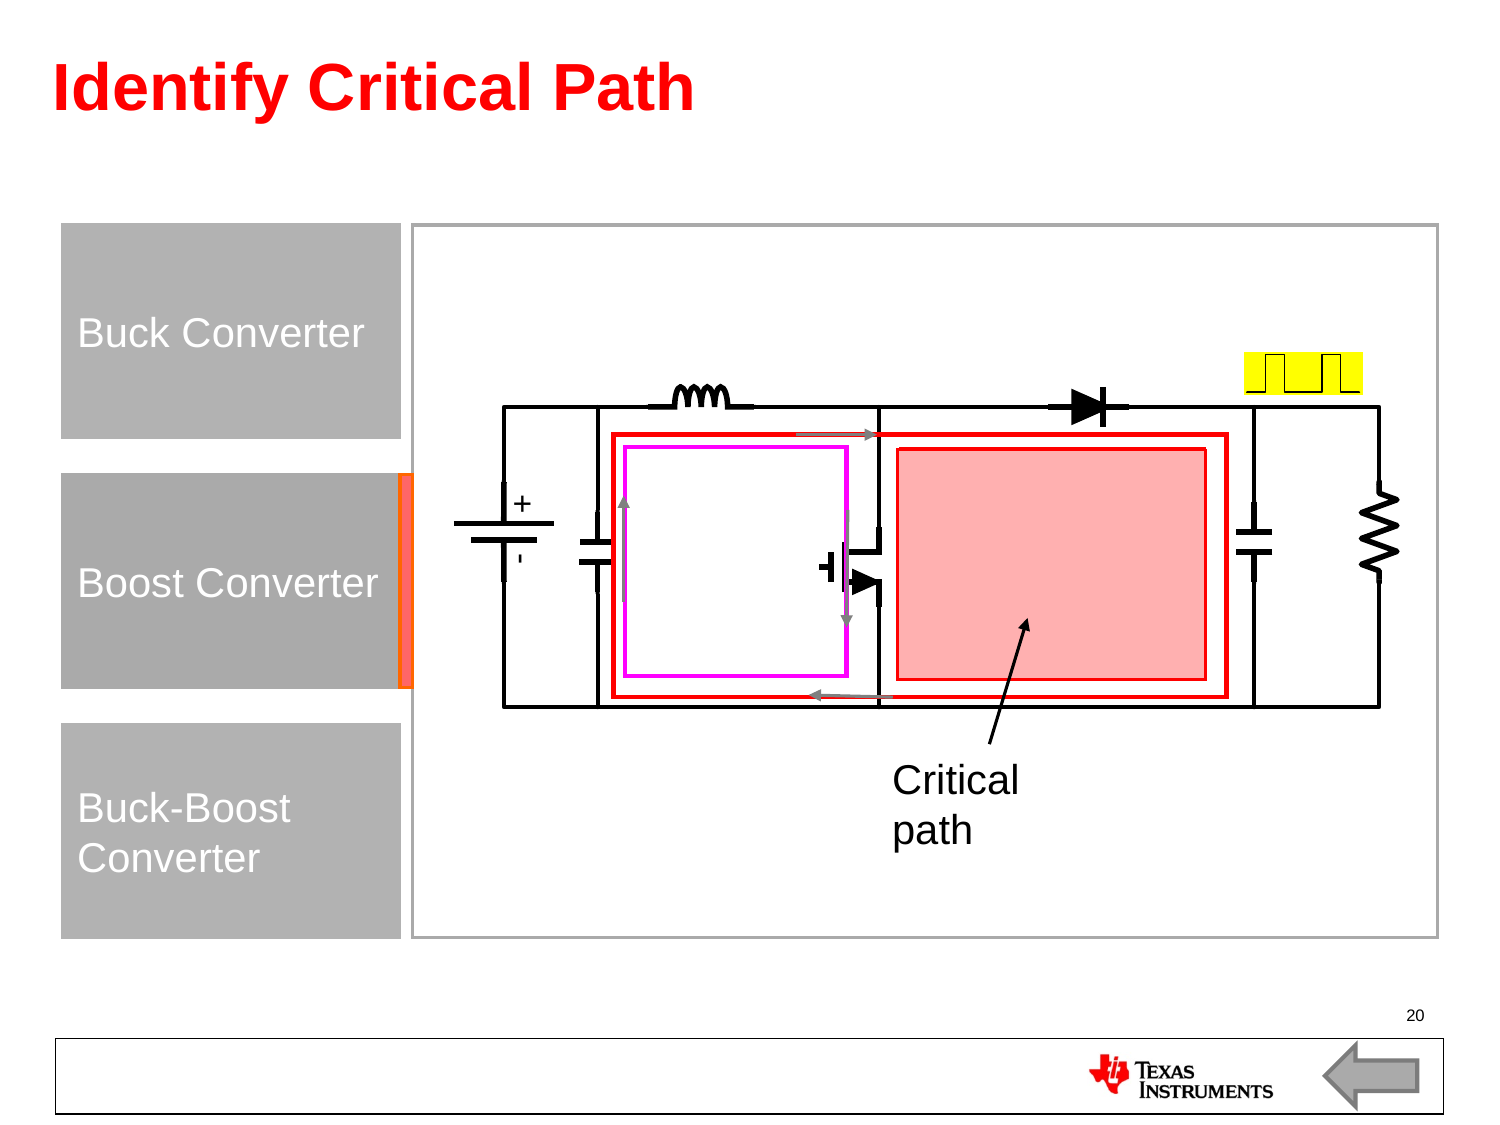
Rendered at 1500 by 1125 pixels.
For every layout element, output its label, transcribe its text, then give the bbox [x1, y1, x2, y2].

chart [444, 377, 1406, 716]
text_box Boost Converter [62, 474, 399, 688]
text_box <numero> [1089, 997, 1440, 1031]
text_box Critical path [877, 745, 1078, 861]
picture [1243, 351, 1363, 396]
text_box [897, 448, 1206, 680]
text_box Buck Converter [62, 224, 400, 438]
text_box [1324, 1045, 1418, 1107]
text_box [399, 474, 413, 688]
chart [616, 437, 1224, 695]
picture [1087, 1052, 1274, 1099]
text_box Buck-Boost Converter [62, 725, 400, 938]
title Identify Critical Path [37, 23, 1426, 158]
